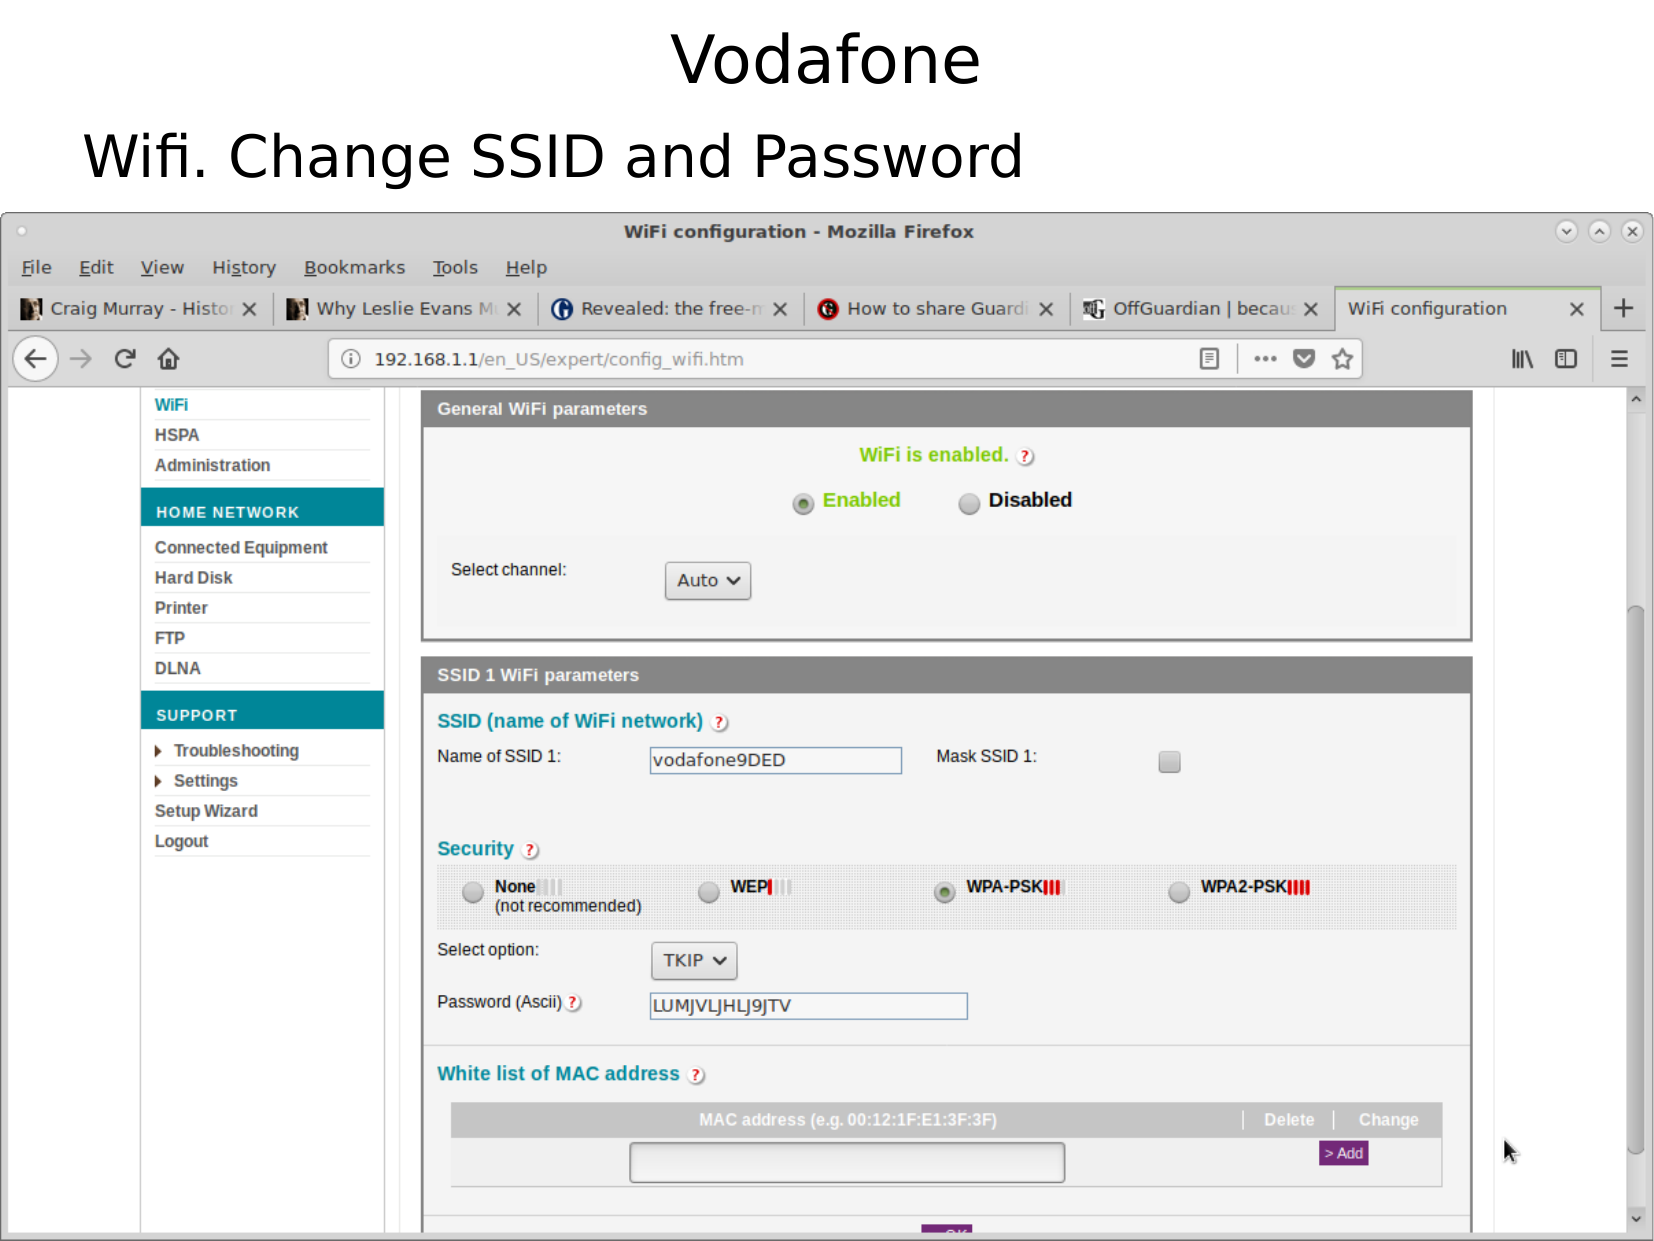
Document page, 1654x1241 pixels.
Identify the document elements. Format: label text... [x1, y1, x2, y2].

picture [0, 212, 1654, 1241]
subtitle Wifi. Change SSID and Password [82, 113, 1571, 201]
title Vodafone [82, 21, 1571, 100]
